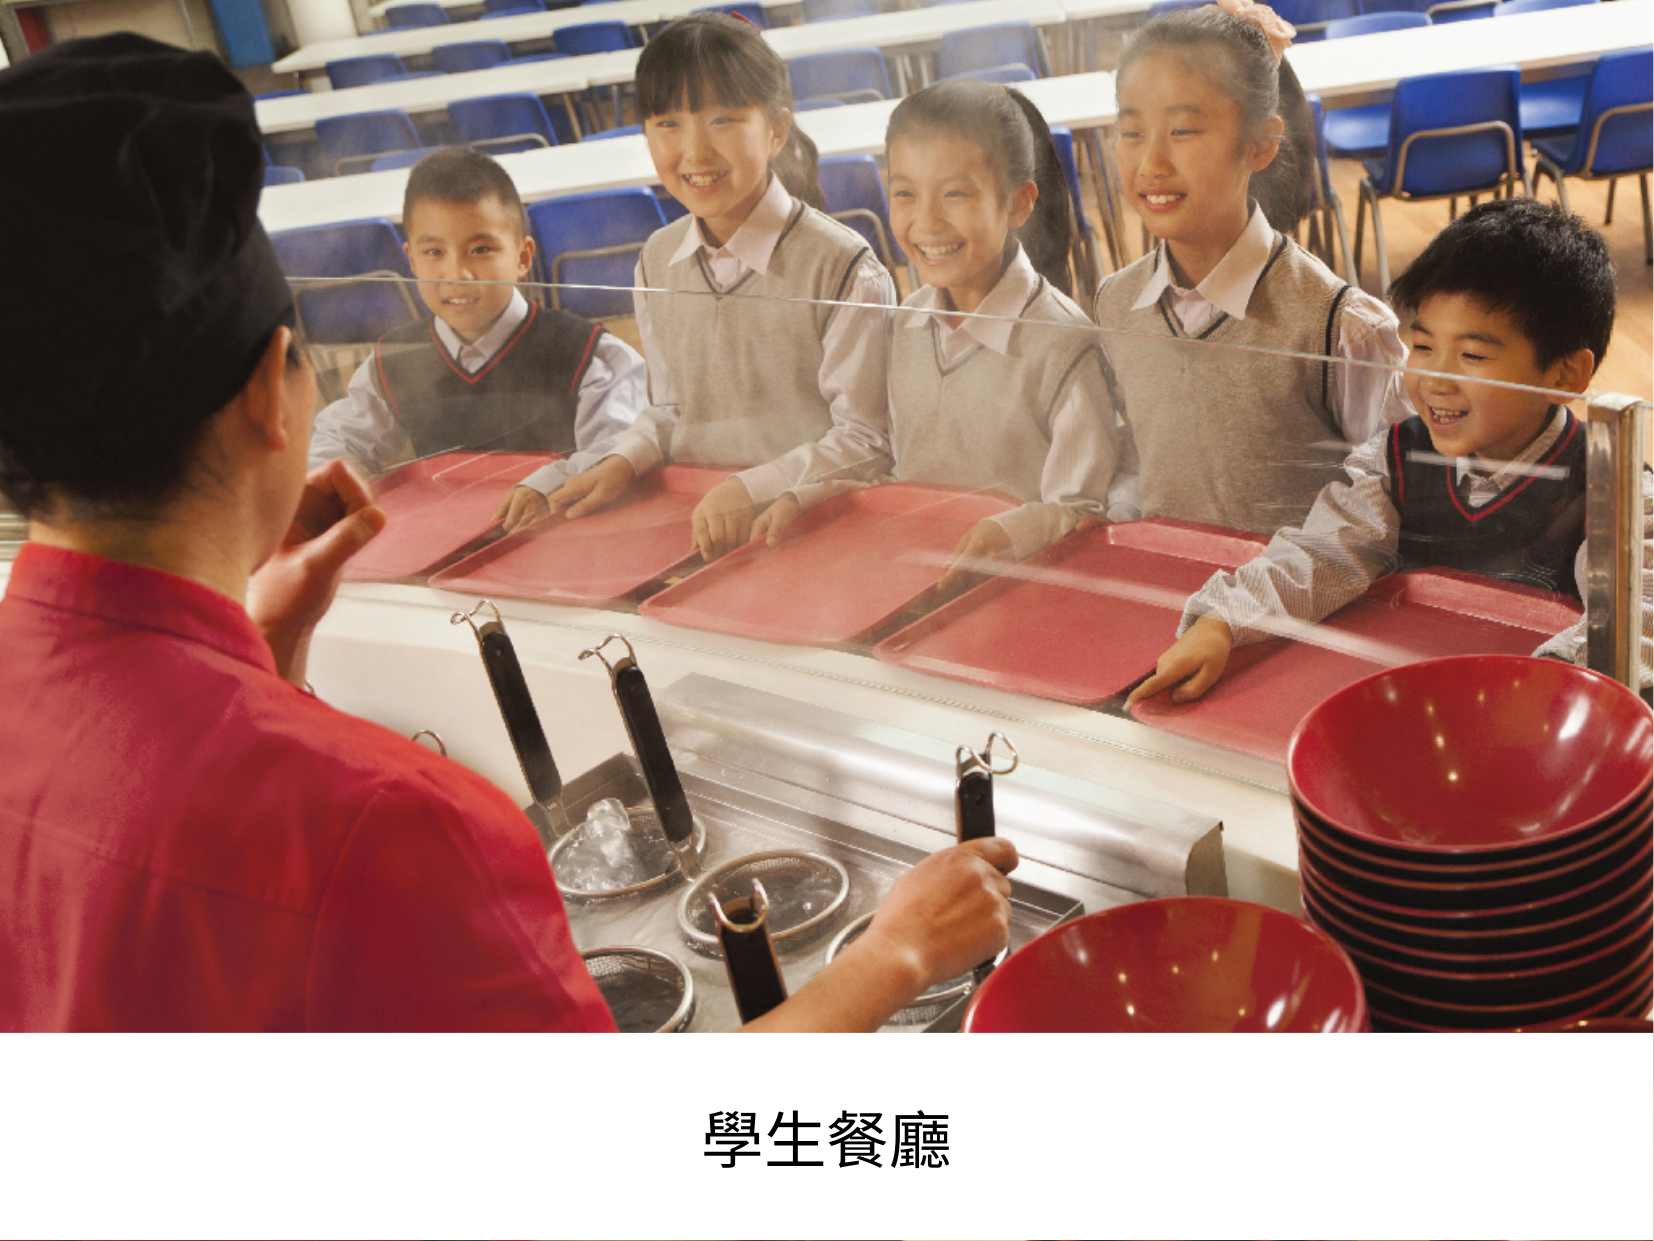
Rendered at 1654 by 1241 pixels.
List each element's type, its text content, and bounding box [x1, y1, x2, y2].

picture [0, 0, 1654, 1032]
title 學生餐廳 [0, 1032, 1654, 1241]
